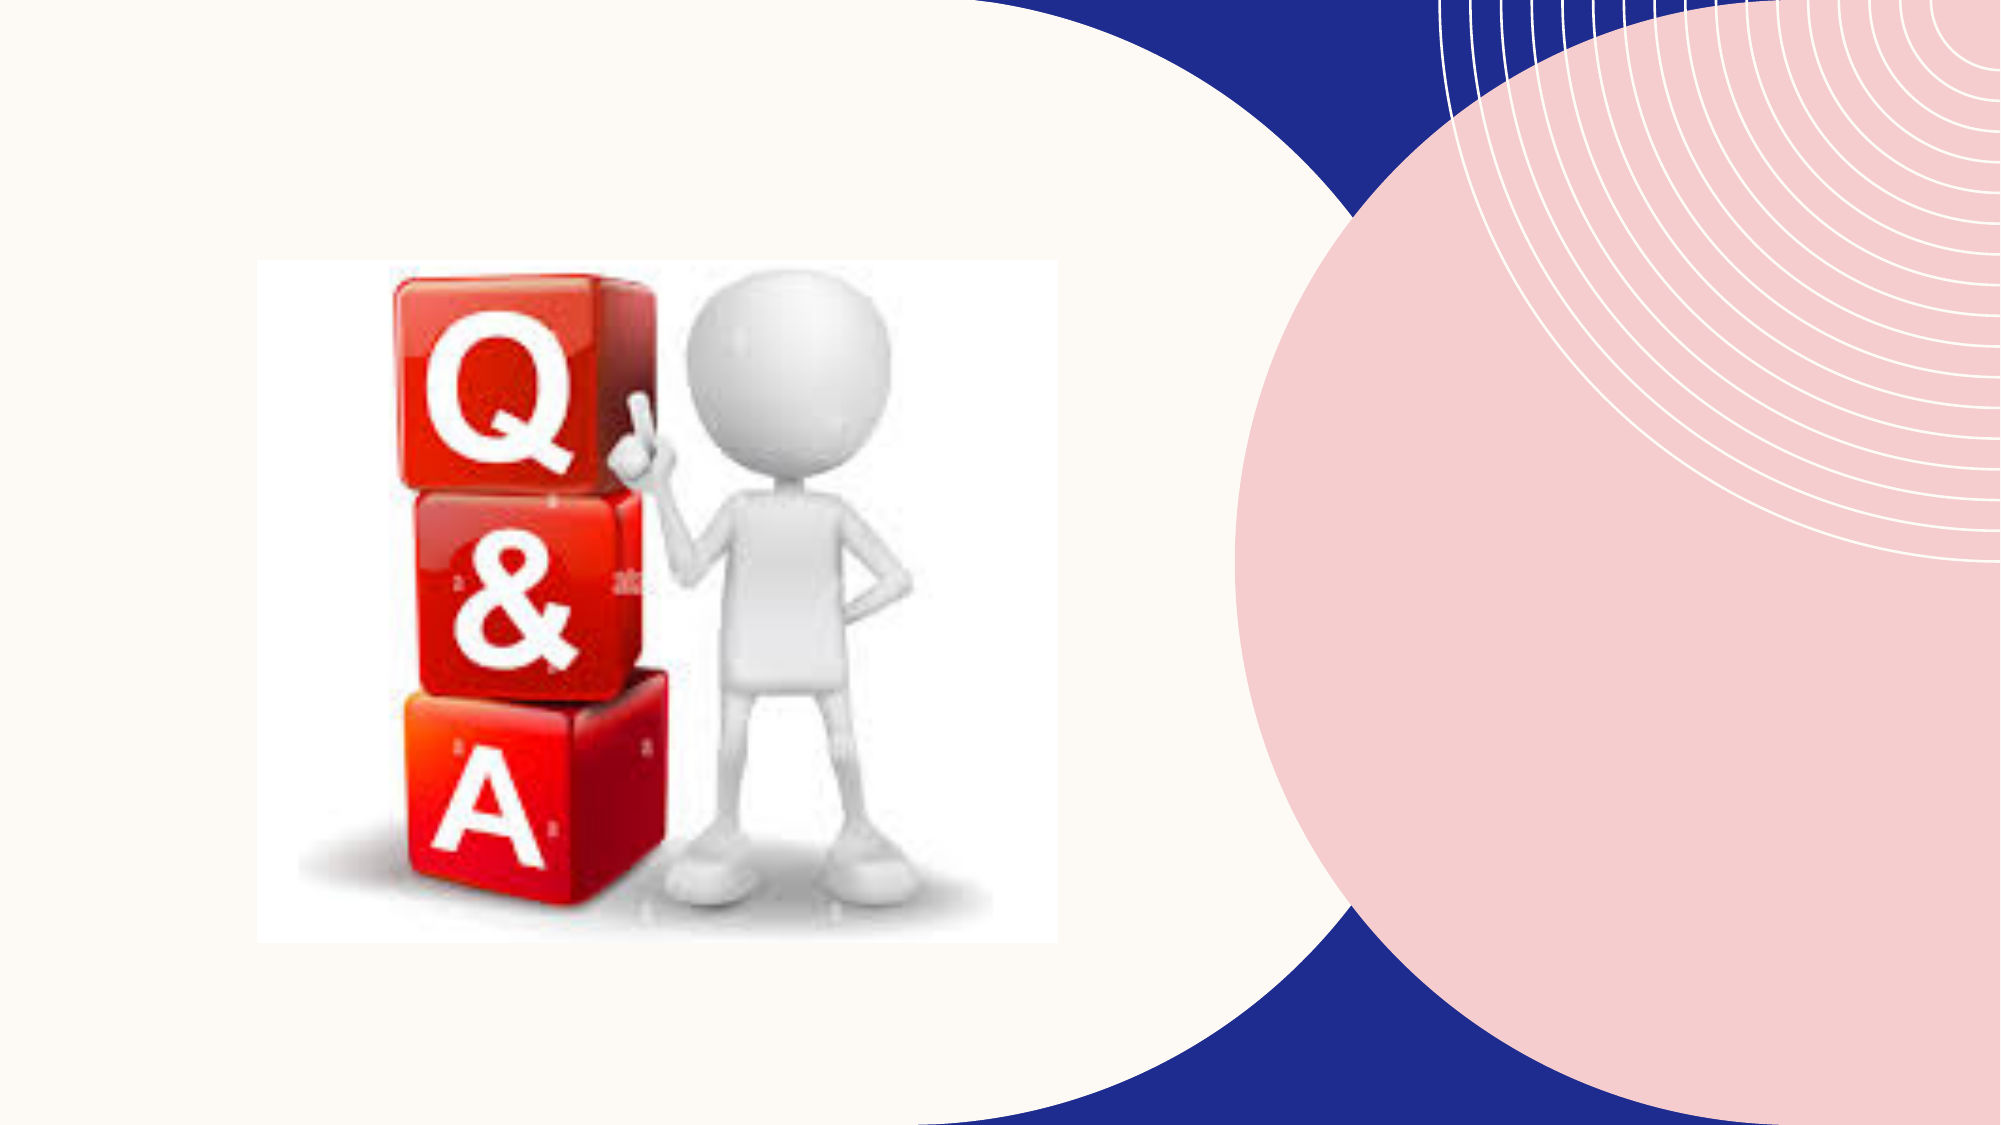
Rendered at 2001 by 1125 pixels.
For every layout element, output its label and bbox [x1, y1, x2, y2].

picture [257, 260, 1075, 943]
